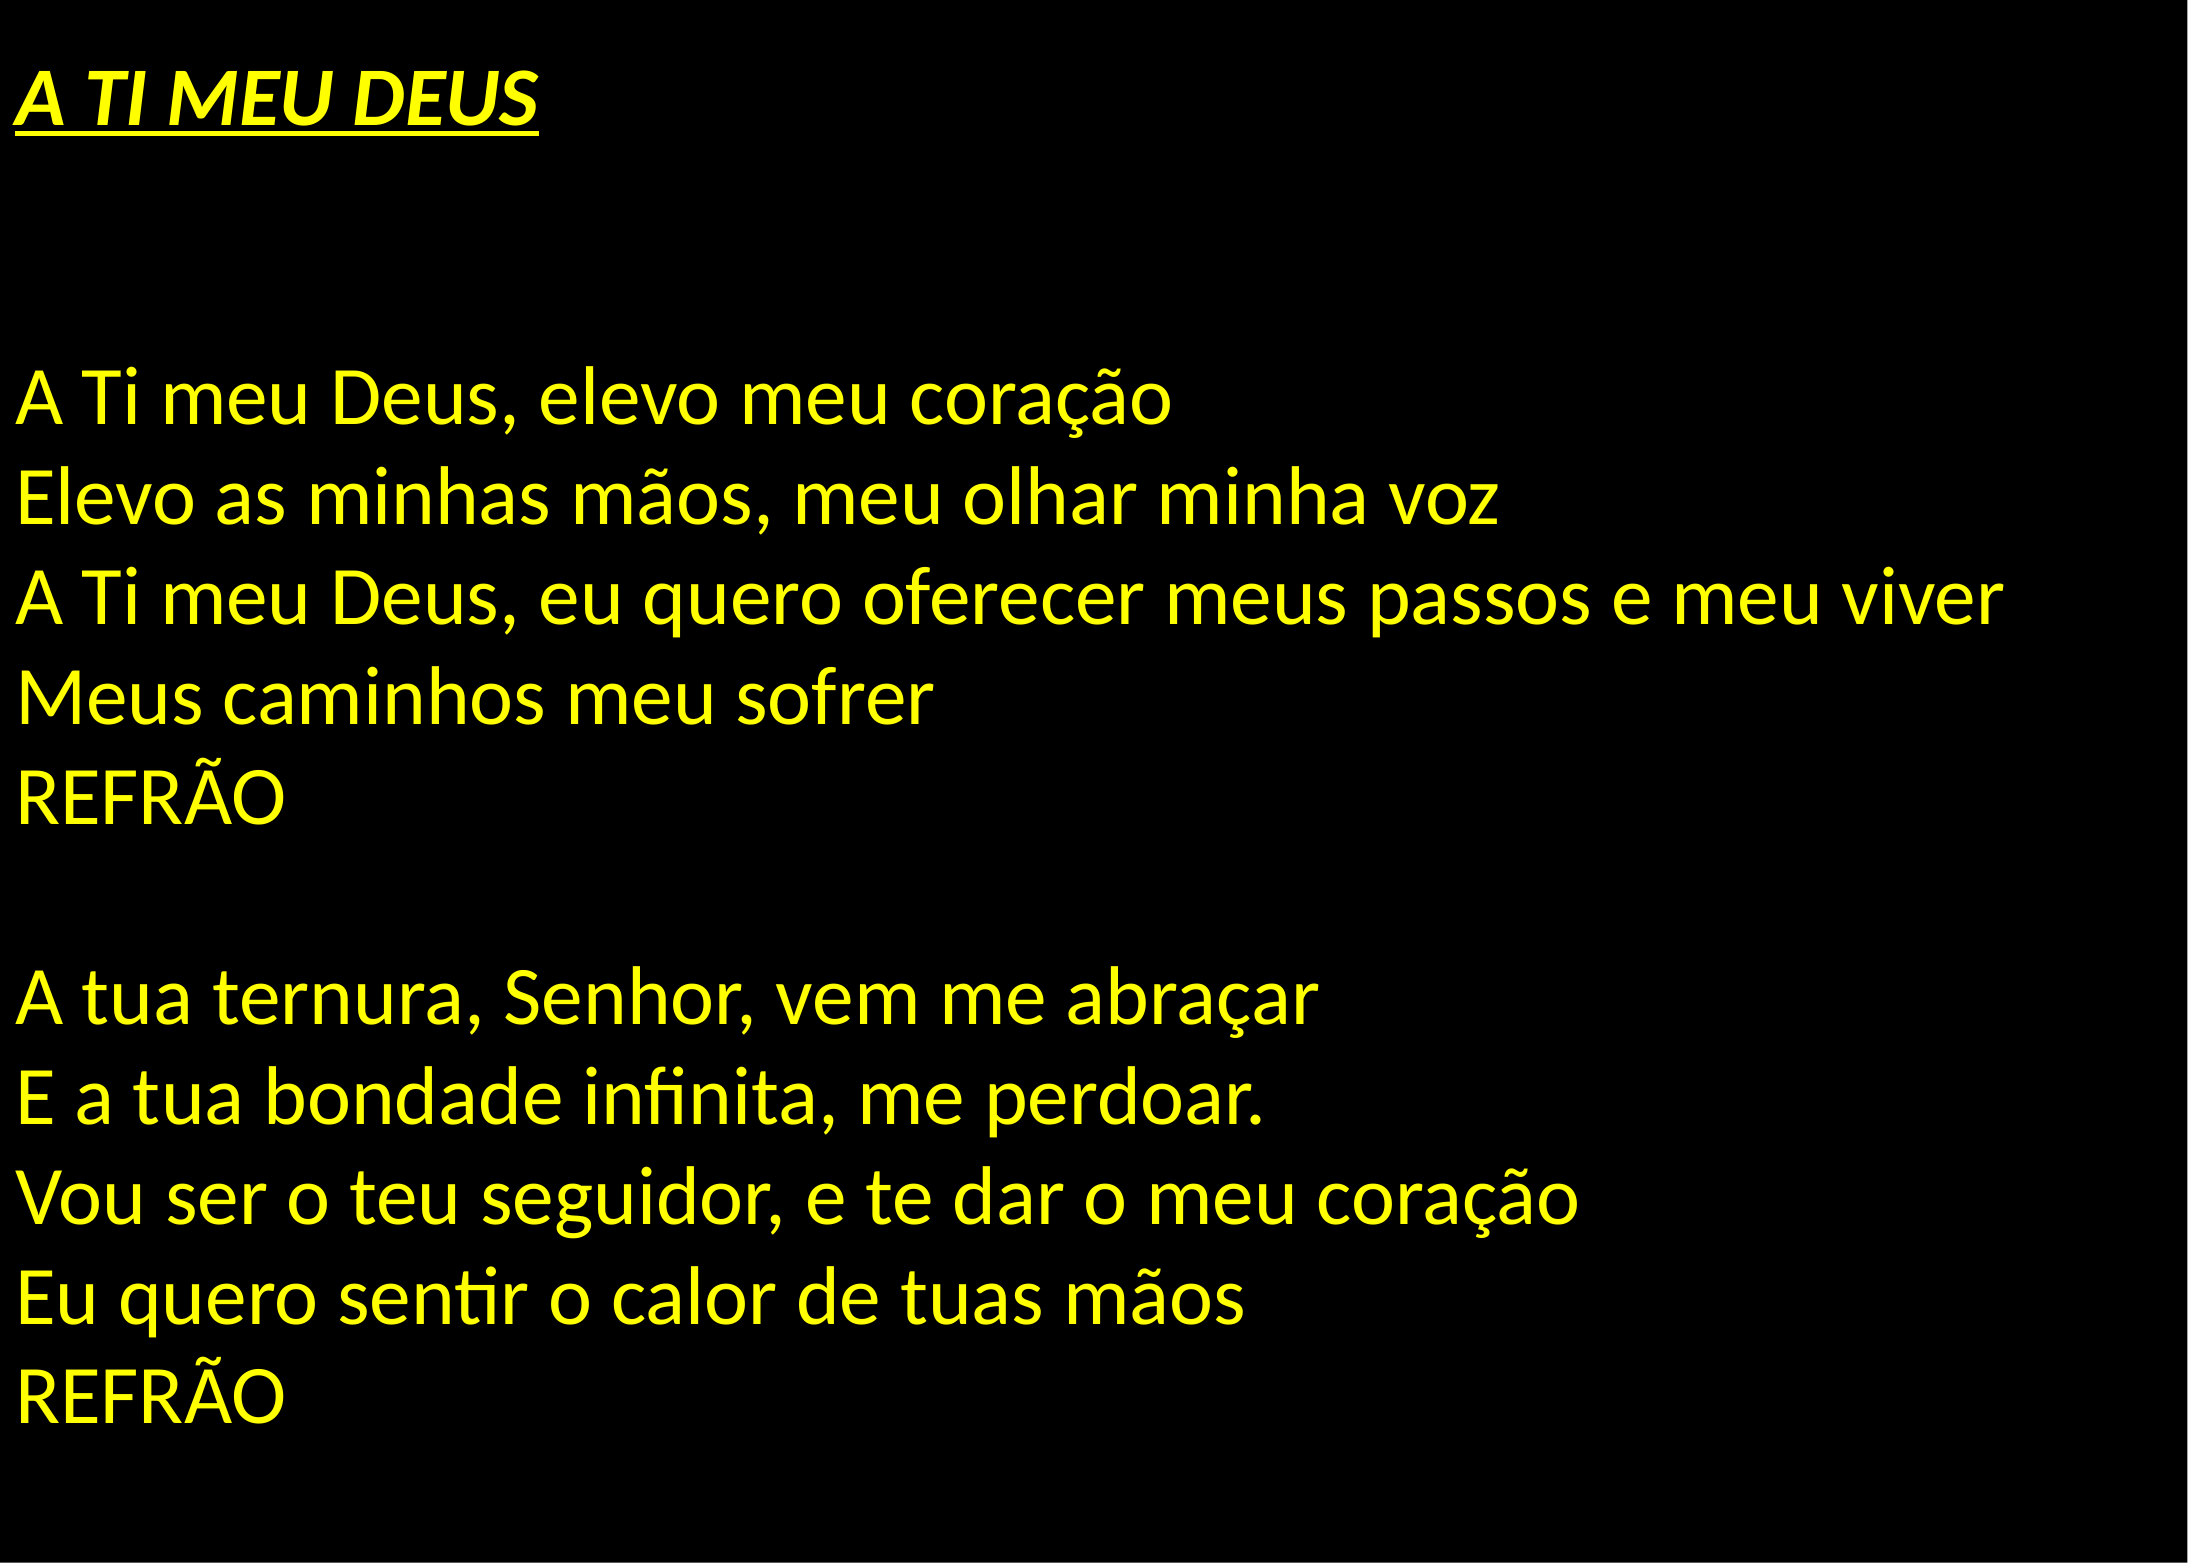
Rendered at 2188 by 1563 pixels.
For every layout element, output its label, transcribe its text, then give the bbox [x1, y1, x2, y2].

title A TI MEU DEUS A Ti meu Deus, elevo meu coração Elevo as minhas mãos, meu olhar minha voz A Ti meu Deus, eu quero oferecer meus passos e meu viver Meus caminhos meu sofrer REFRÃO A tua ternura, Senhor, vem me abraçar E a tua bondade infinita, me perdoar. Vou ser o teu seguidor, e te dar o meu coração Eu quero sentir o calor de tuas mãos REFRÃO [0, 0, 2188, 1563]
